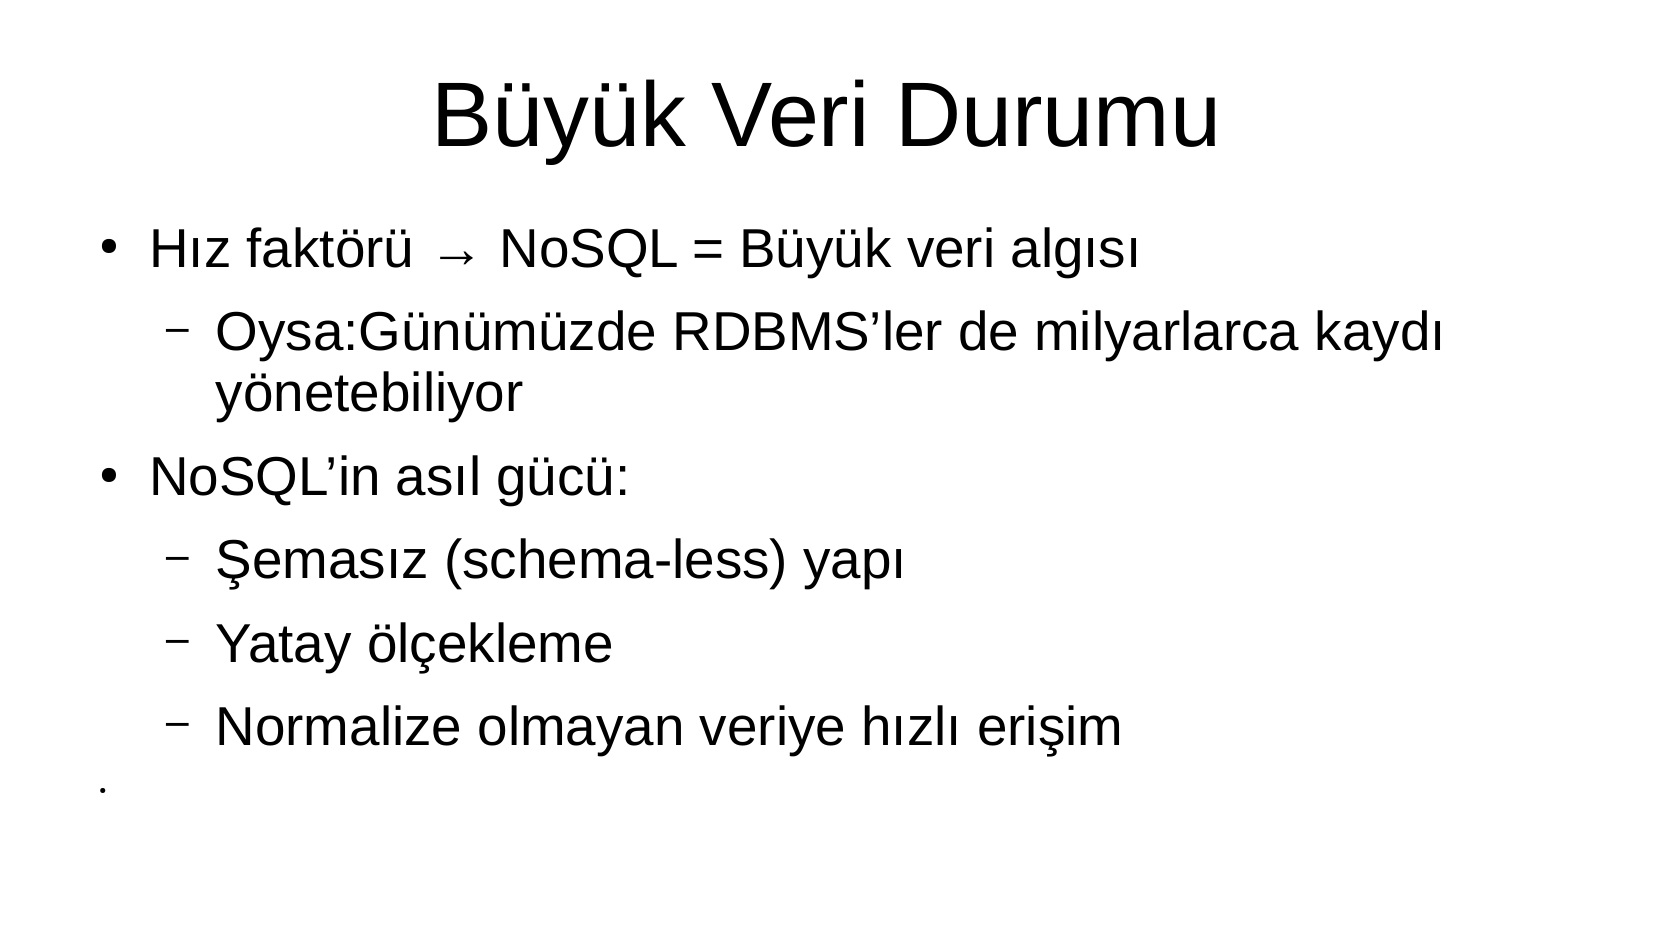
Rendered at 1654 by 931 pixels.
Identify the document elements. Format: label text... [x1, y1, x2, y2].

list Hız faktörü → NoSQL = Büyük veri algısı Oysa:Günümüzde RDBMS’ler de milyarlarca kaydı yönetebiliyor NoSQL’in asıl gücü: Şemasız (schema-less) yapı Yatay ölçekleme Normalize olmayan veriye hızlı erişim [82, 217, 1571, 758]
title Büyük Veri Durumu [82, 37, 1571, 193]
